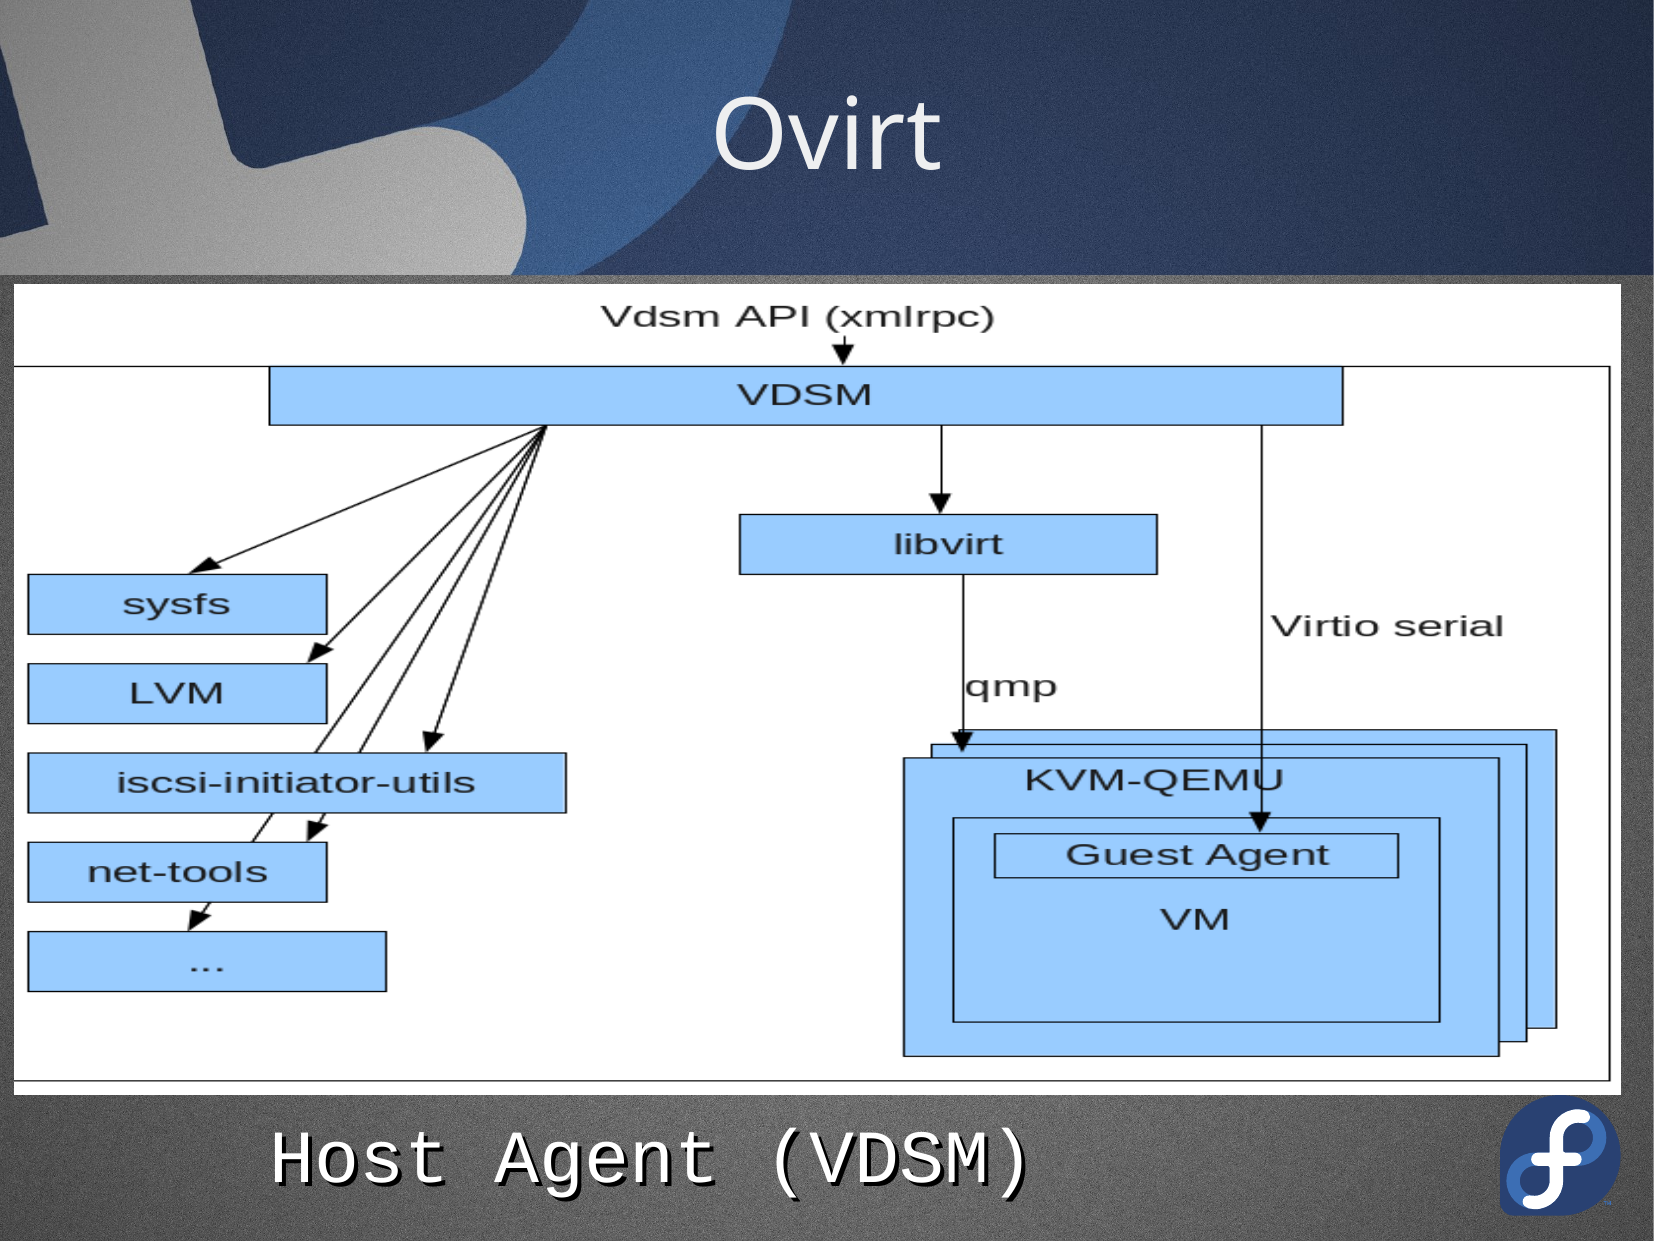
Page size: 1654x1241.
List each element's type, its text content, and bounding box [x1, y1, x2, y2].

text_box Ovirt [88, 29, 1565, 237]
text_box Host Agent (VDSM) [255, 1096, 1306, 1215]
picture [0, 0, 1654, 1241]
